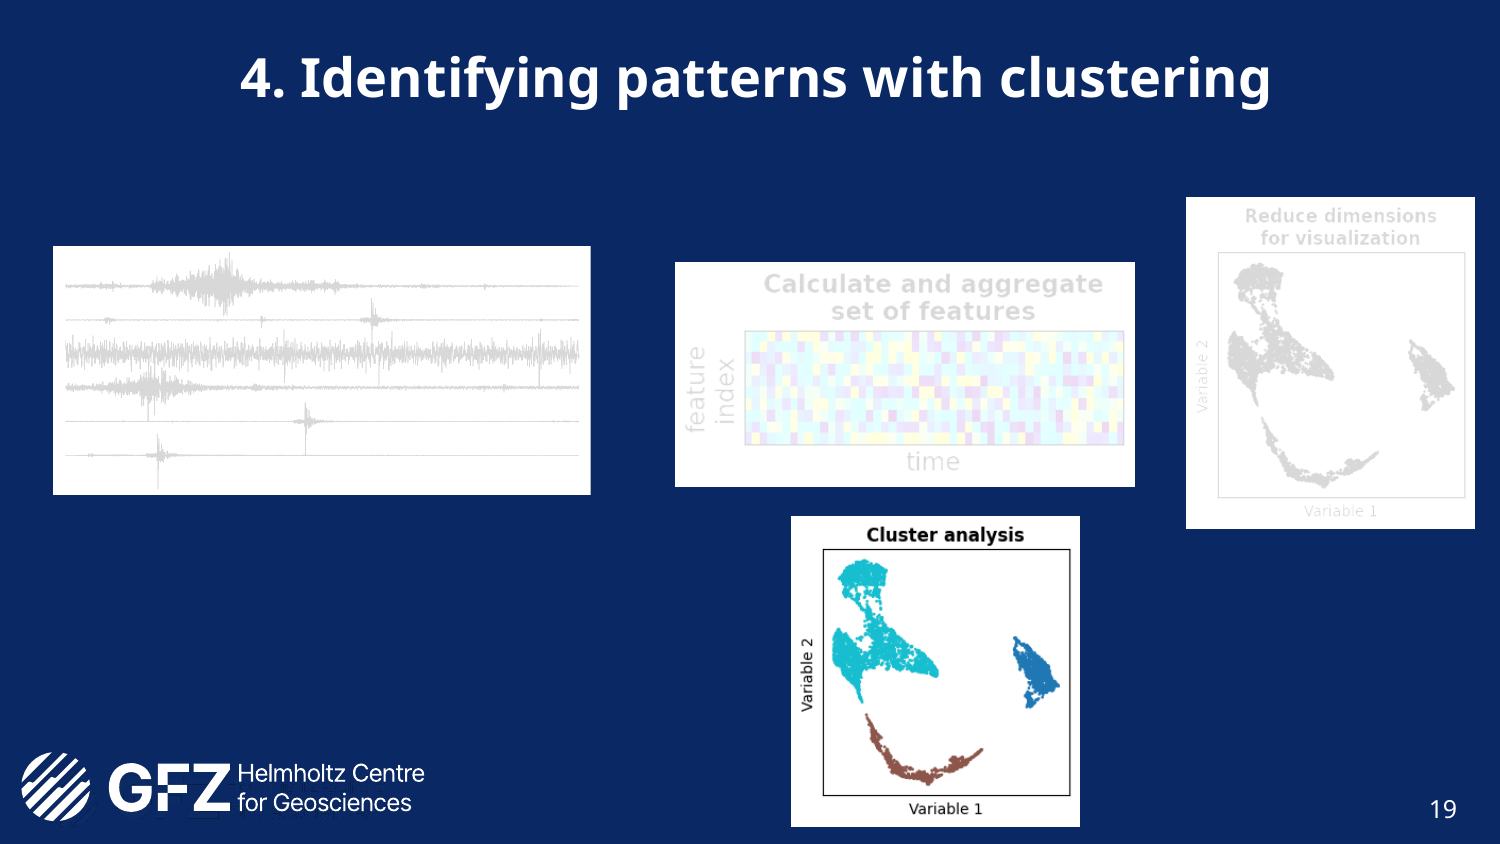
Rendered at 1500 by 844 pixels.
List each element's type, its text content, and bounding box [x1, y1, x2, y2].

picture [675, 262, 1135, 487]
picture [377, 800, 385, 809]
picture [39, 767, 65, 788]
picture [39, 767, 385, 827]
picture [791, 516, 1080, 827]
title 4. Identifying patterns with clustering [39, 35, 1475, 198]
picture [1186, 197, 1475, 529]
picture [39, 767, 48, 776]
picture [39, 767, 83, 805]
picture [53, 246, 591, 495]
